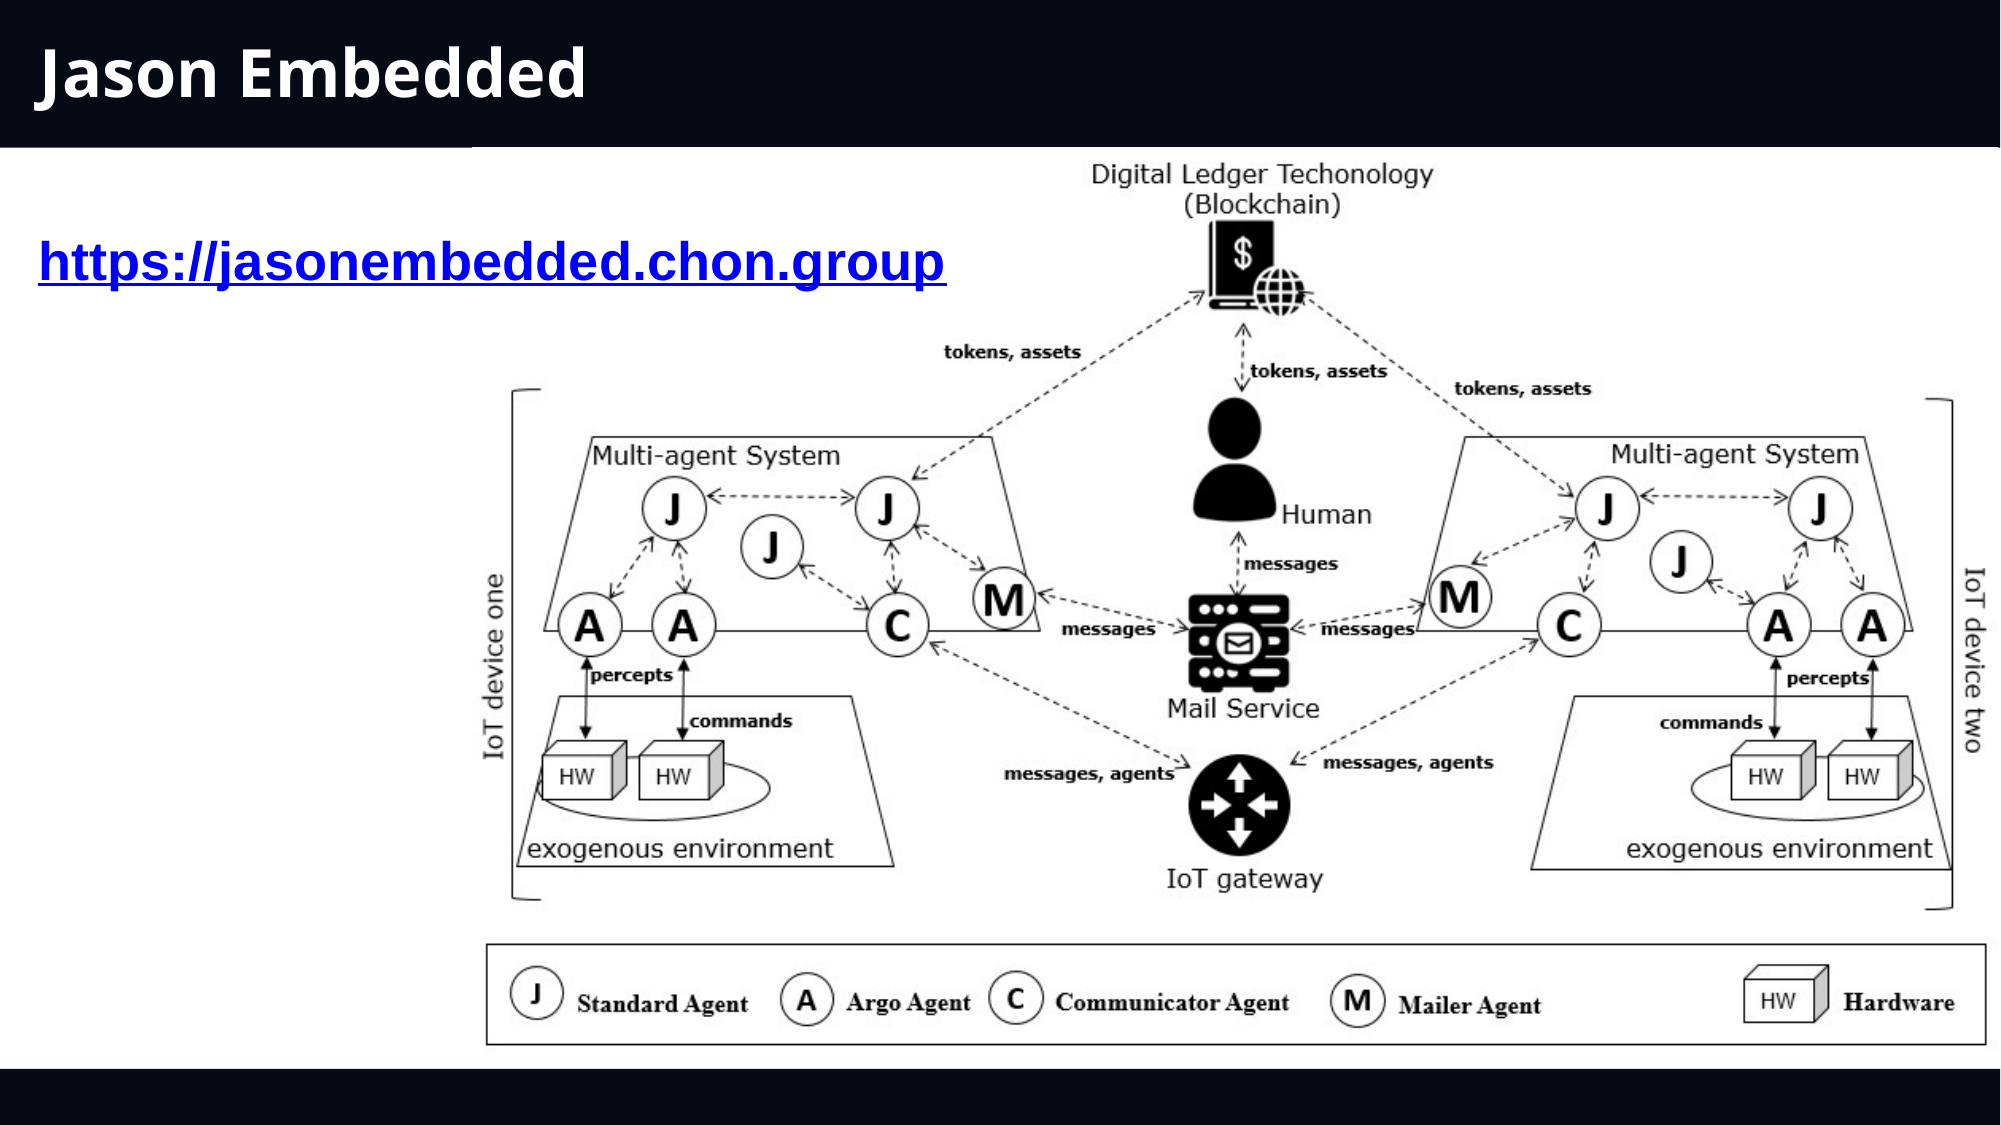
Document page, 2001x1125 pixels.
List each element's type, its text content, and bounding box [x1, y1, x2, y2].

picture [472, 147, 1998, 1052]
text_box Jason Embedded [25, 23, 1999, 119]
text_box https://jasonembedded.chon.group [23, 218, 1034, 414]
